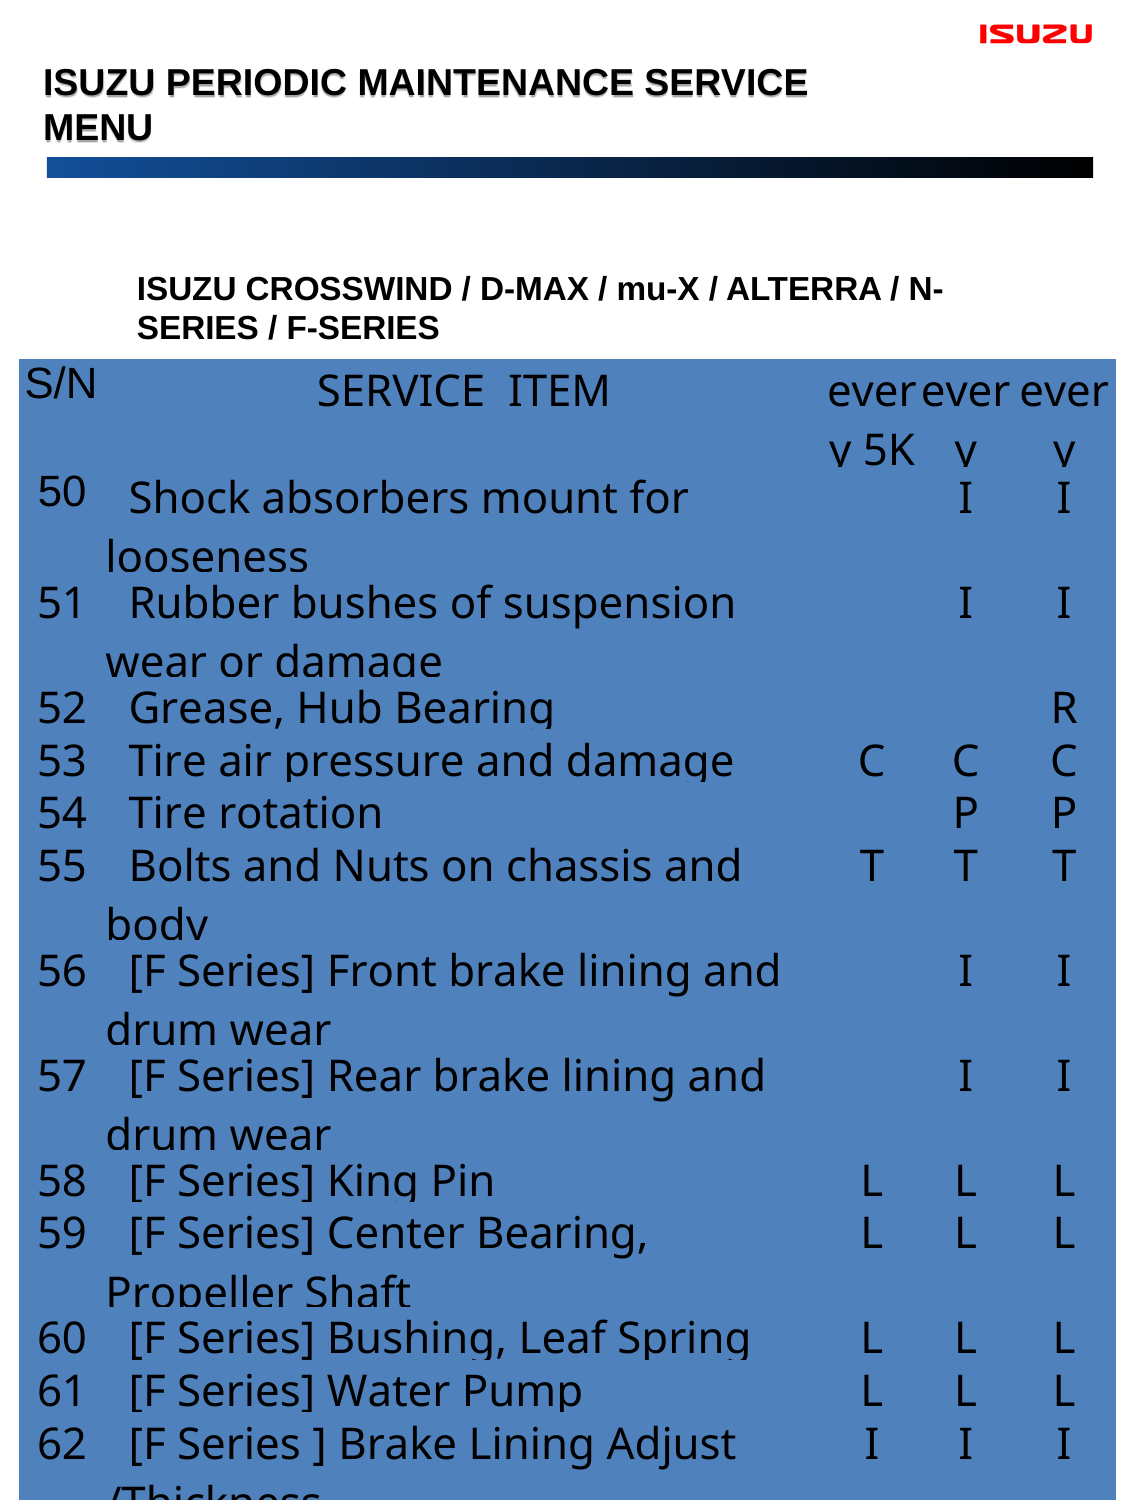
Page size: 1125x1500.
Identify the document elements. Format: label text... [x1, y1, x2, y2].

table_cell I [919, 572, 1013, 677]
table_cell P [919, 782, 1013, 834]
table_cell 53 [19, 729, 105, 782]
table_cell 52 [19, 677, 105, 729]
table_cell I [1013, 940, 1116, 1045]
table_cell L [919, 1360, 1013, 1412]
table_cell 51 [19, 572, 105, 677]
table_header I [1013, 467, 1116, 572]
table_cell [F Series] Bushing, Leaf Spring [105, 1307, 825, 1360]
table_cell [F Series] Water Pump [105, 1360, 825, 1412]
table_cell 56 [19, 940, 105, 1045]
table_cell C [1013, 729, 1116, 782]
table_cell L [825, 1307, 919, 1360]
text_box ISUZU PERIODIC MAINTENANCE SERVICE MENU [28, 50, 882, 157]
table_cell L [919, 1150, 1013, 1202]
table_cell I [1013, 572, 1116, 677]
table_cell [825, 940, 919, 1045]
table_cell T [919, 834, 1013, 940]
table_header every 10K [919, 359, 1013, 467]
table_cell Rubber bushes of suspension wear or damage [105, 572, 825, 677]
table_cell I [1013, 1412, 1116, 1500]
table_cell I [1013, 1045, 1116, 1150]
table_cell [825, 572, 919, 677]
table_cell L [1013, 1307, 1116, 1360]
table_cell L [1013, 1360, 1116, 1412]
table_cell R [1013, 677, 1116, 729]
table_cell [825, 1045, 919, 1150]
table_header Shock absorbers mount for looseness [105, 467, 825, 572]
table_header I [919, 467, 1013, 572]
table_cell [919, 677, 1013, 729]
table_cell 59 [19, 1202, 105, 1307]
table_cell 60 [19, 1307, 105, 1360]
table_cell 57 [19, 1045, 105, 1150]
table_cell I [919, 940, 1013, 1045]
table_cell Tire rotation [105, 782, 825, 834]
table_header every 20K [1013, 359, 1116, 467]
table_cell 58 [19, 1150, 105, 1202]
table_cell L [825, 1202, 919, 1307]
table_cell Bolts and Nuts on chassis and body [105, 834, 825, 940]
table_cell L [825, 1150, 919, 1202]
table_header S/N [19, 359, 103, 467]
table_header [825, 467, 919, 572]
table_cell C [825, 729, 919, 782]
table_cell 54 [19, 782, 105, 834]
table_cell T [825, 834, 919, 940]
table_cell I [919, 1045, 1013, 1150]
table_cell 62 [19, 1412, 105, 1500]
text_box ISUZU CROSSWIND / D-MAX / mu-X / ALTERRA / N-SERIES / F-SERIES [121, 259, 1013, 356]
table_cell 55 [19, 834, 105, 940]
table_cell Tire air pressure and damage [105, 729, 825, 782]
table_cell [825, 677, 919, 729]
table_header SERVICE ITEM [103, 359, 825, 467]
table_header every 5K [825, 359, 919, 467]
table_cell P [1013, 782, 1116, 834]
table_cell L [825, 1360, 919, 1412]
table_cell [F Series ] Brake Lining Adjust /Thickness [105, 1412, 825, 1500]
table_header 50 [19, 467, 105, 572]
table_cell [825, 782, 919, 834]
table_cell L [919, 1202, 1013, 1307]
table_cell [F Series] Rear brake lining and drum wear [105, 1045, 825, 1150]
table_cell I [825, 1412, 919, 1500]
table_cell 61 [19, 1360, 105, 1412]
table_cell L [919, 1307, 1013, 1360]
table_cell [F Series] Front brake lining and drum wear [105, 940, 825, 1045]
table_cell [F Series] King Pin [105, 1150, 825, 1202]
table_cell C [919, 729, 1013, 782]
table_cell [F Series] Center Bearing, Propeller Shaft [105, 1202, 825, 1307]
table_cell I [919, 1412, 1013, 1500]
table_cell L [1013, 1150, 1116, 1202]
table_cell T [1013, 834, 1116, 940]
table_cell Grease, Hub Bearing [105, 677, 825, 729]
table_cell L [1013, 1202, 1116, 1307]
